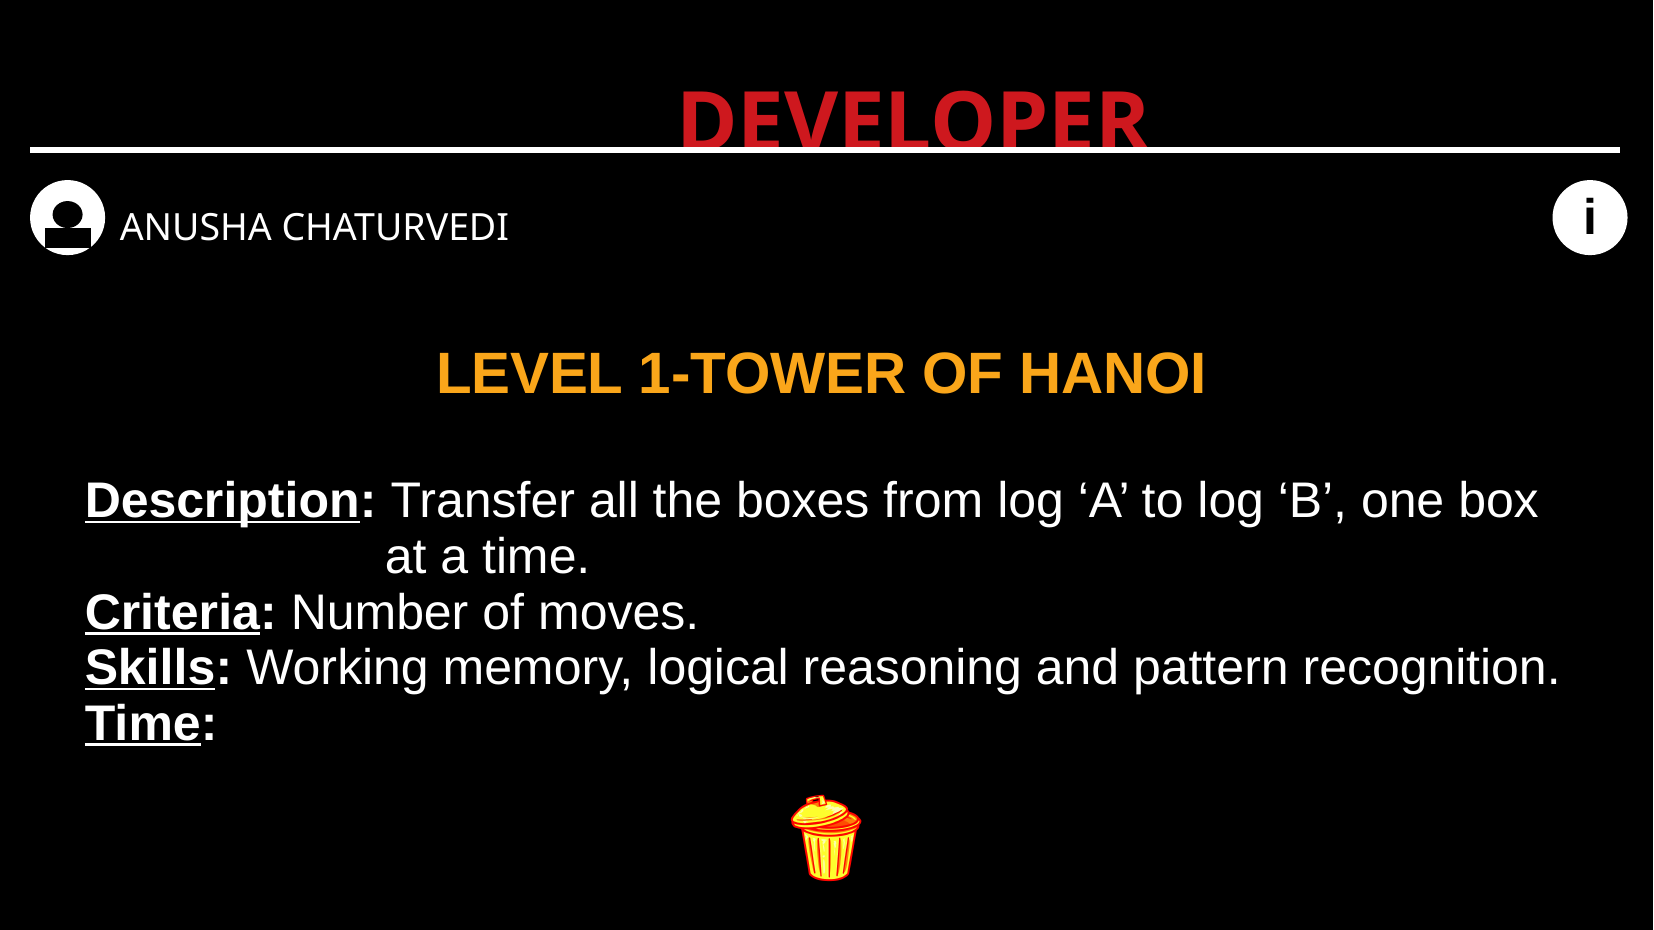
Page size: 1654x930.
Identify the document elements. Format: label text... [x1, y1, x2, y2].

text_box ANUSHA CHATURVEDI [105, 193, 394, 246]
text_box i [1552, 180, 1628, 256]
text_box [30, 180, 106, 256]
text_box Description: Transfer all the boxes from log ‘A’ to log ‘B’, one box at a time. Criteria: Number of moves. Skills: Working memory, logical reasoning and pattern recognition. Time: [70, 465, 1583, 759]
picture [788, 791, 864, 890]
text_box LEVEL 1-TOWER OF HANOI [421, 333, 1232, 465]
text_box DEVELOPER [661, 55, 992, 147]
